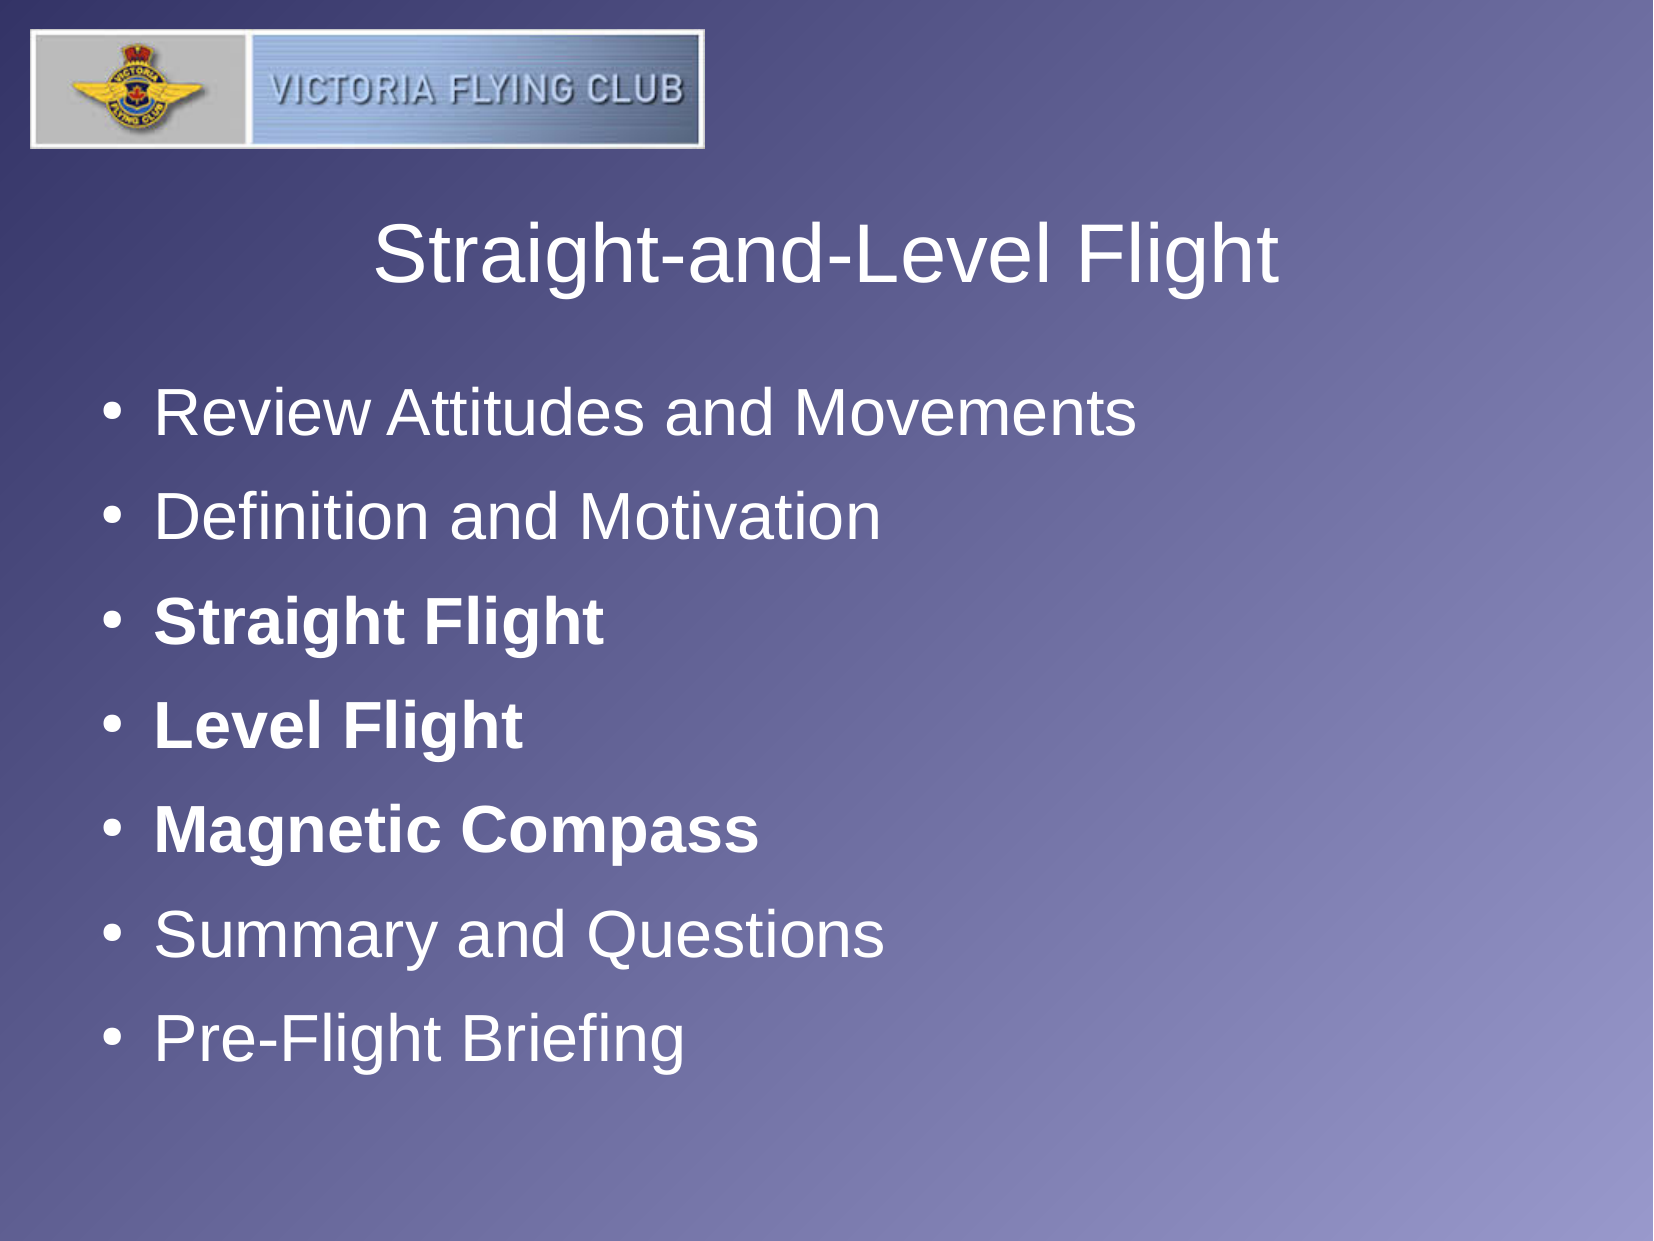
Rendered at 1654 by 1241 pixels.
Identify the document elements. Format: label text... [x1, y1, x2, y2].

list Review Attitudes and Movements Definition and Motivation Straight Flight Level Flight Magnetic Compass Summary and Questions Pre-Flight Briefing [82, 375, 1571, 1095]
picture [30, 29, 705, 149]
title Straight-and-Level Flight [82, 150, 1571, 358]
